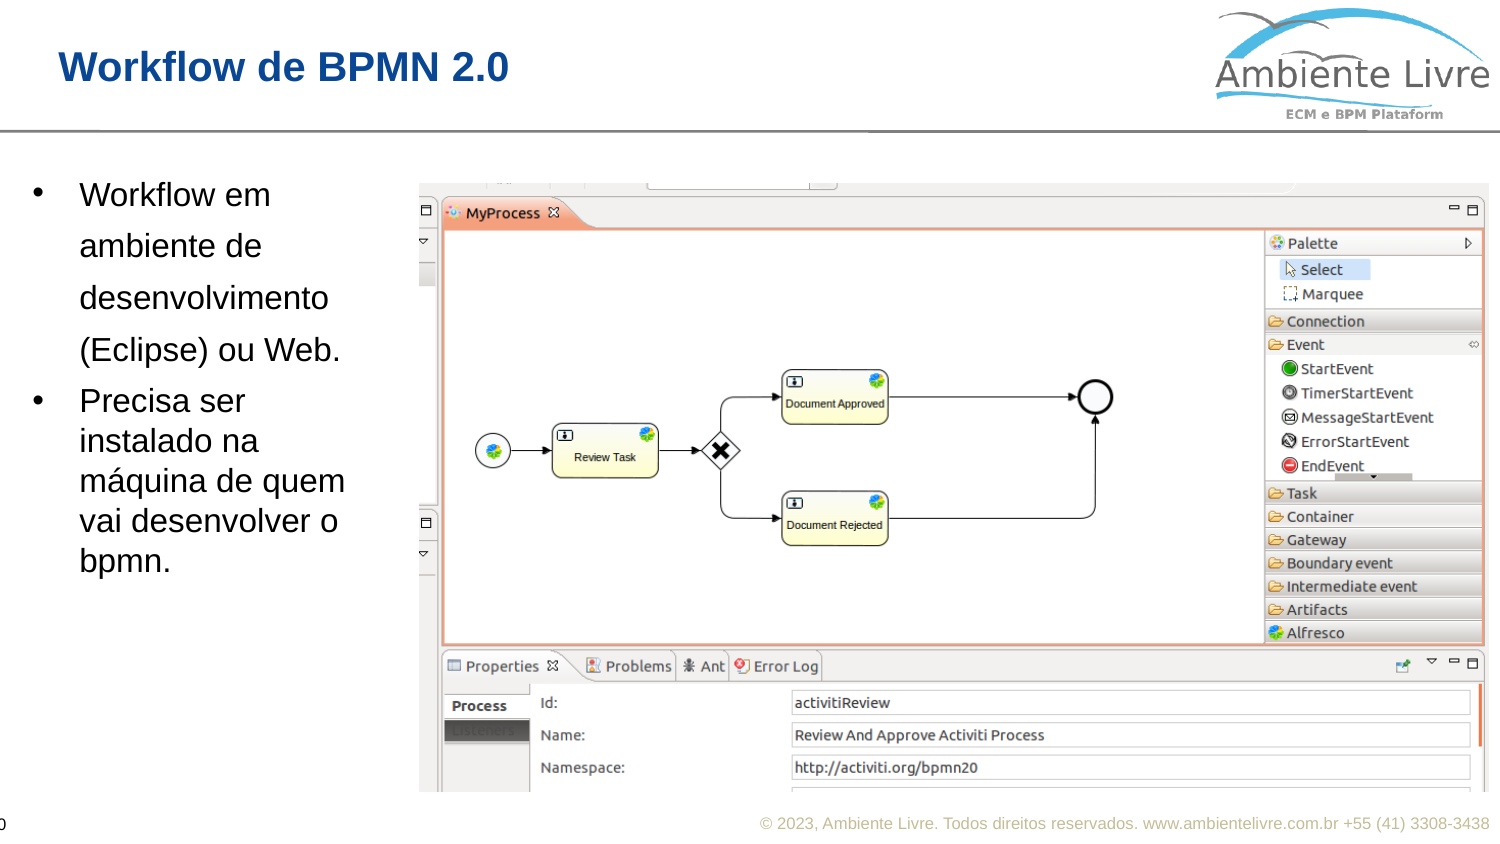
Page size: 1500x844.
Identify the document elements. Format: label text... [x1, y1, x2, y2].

text_box Workflow em ambiente de desenvolvimento (Eclipse) ou Web. Precisa ser instalado na máquina de quem vai desenvolver o bpmn. [17, 165, 390, 587]
picture [390, 183, 1489, 792]
title Workflow de BPMN 2.0 [43, 8, 1127, 129]
picture [1215, 8, 1489, 119]
